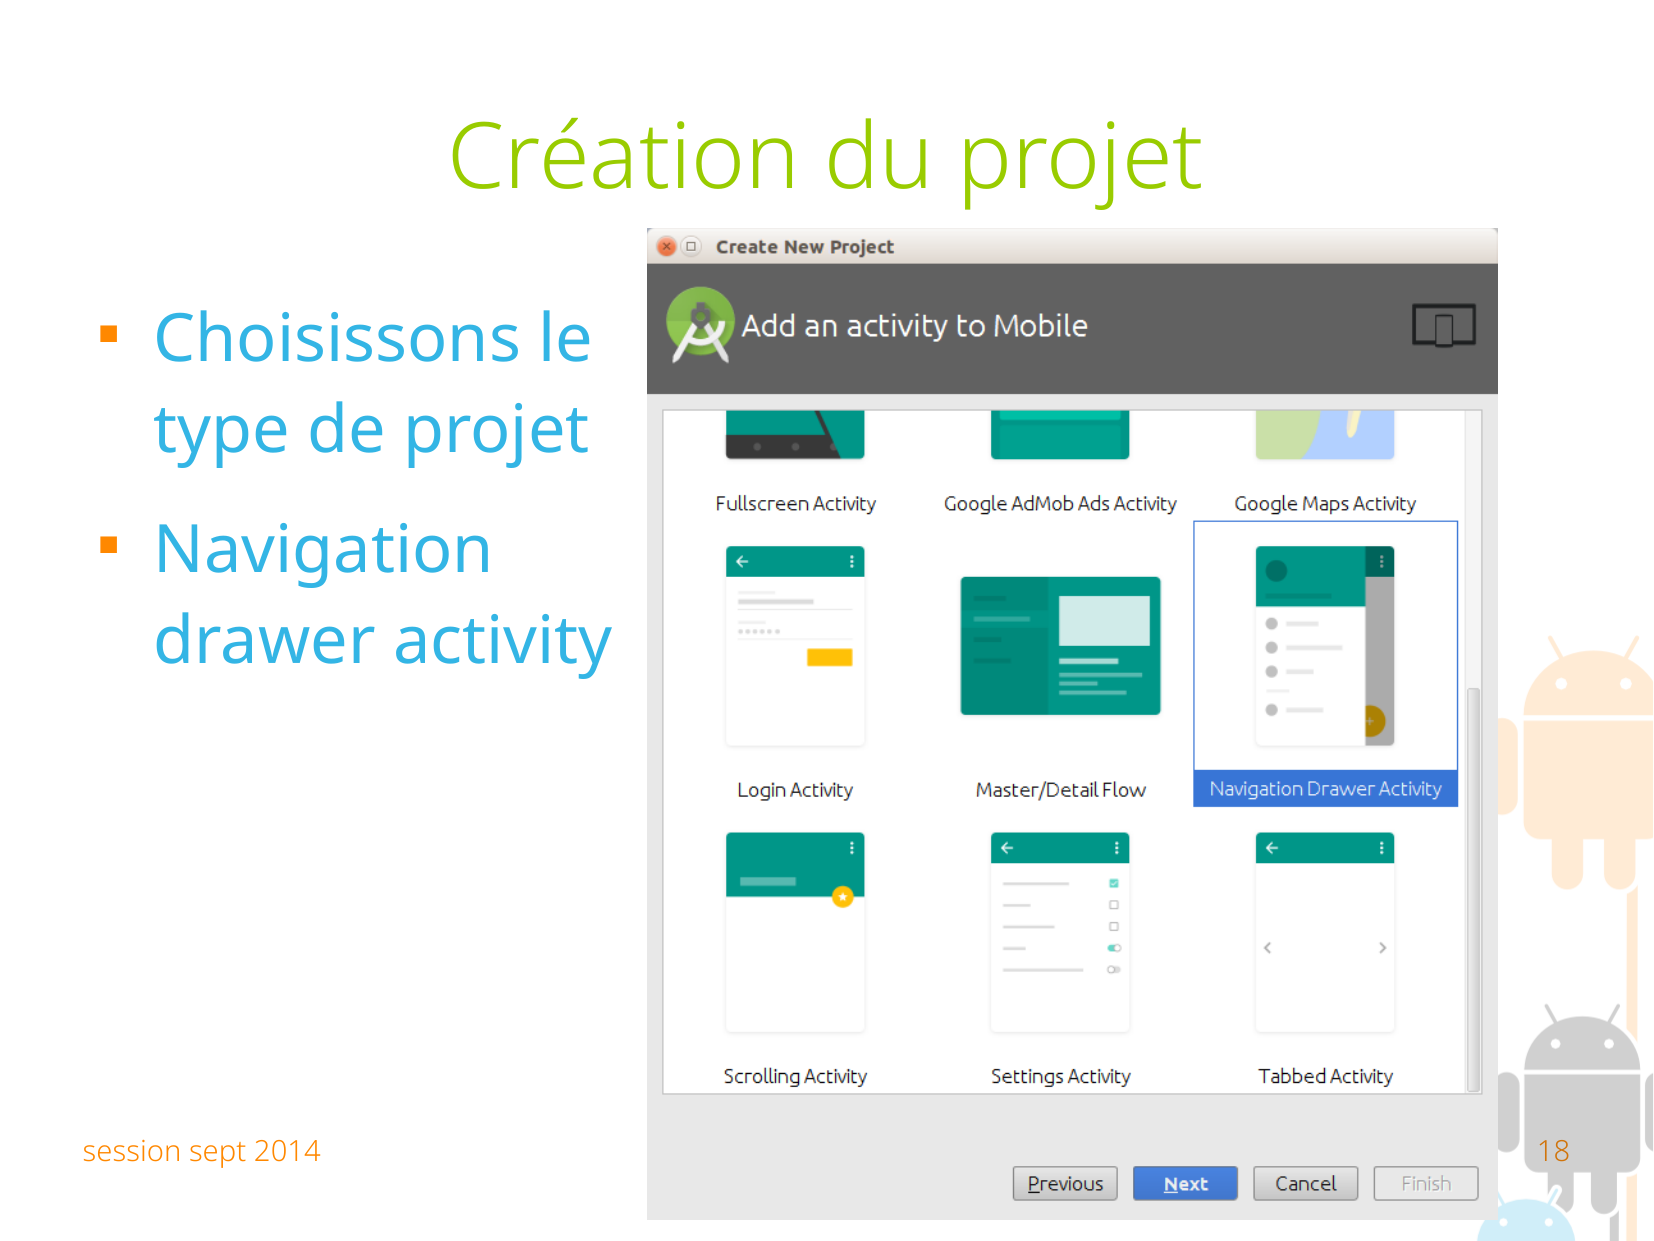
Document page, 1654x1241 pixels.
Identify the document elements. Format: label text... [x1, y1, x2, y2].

title Création du projet [82, 49, 1571, 257]
list Choisissons le type de projet Navigation drawer activity [82, 290, 646, 1010]
picture [240, 228, 1654, 1241]
